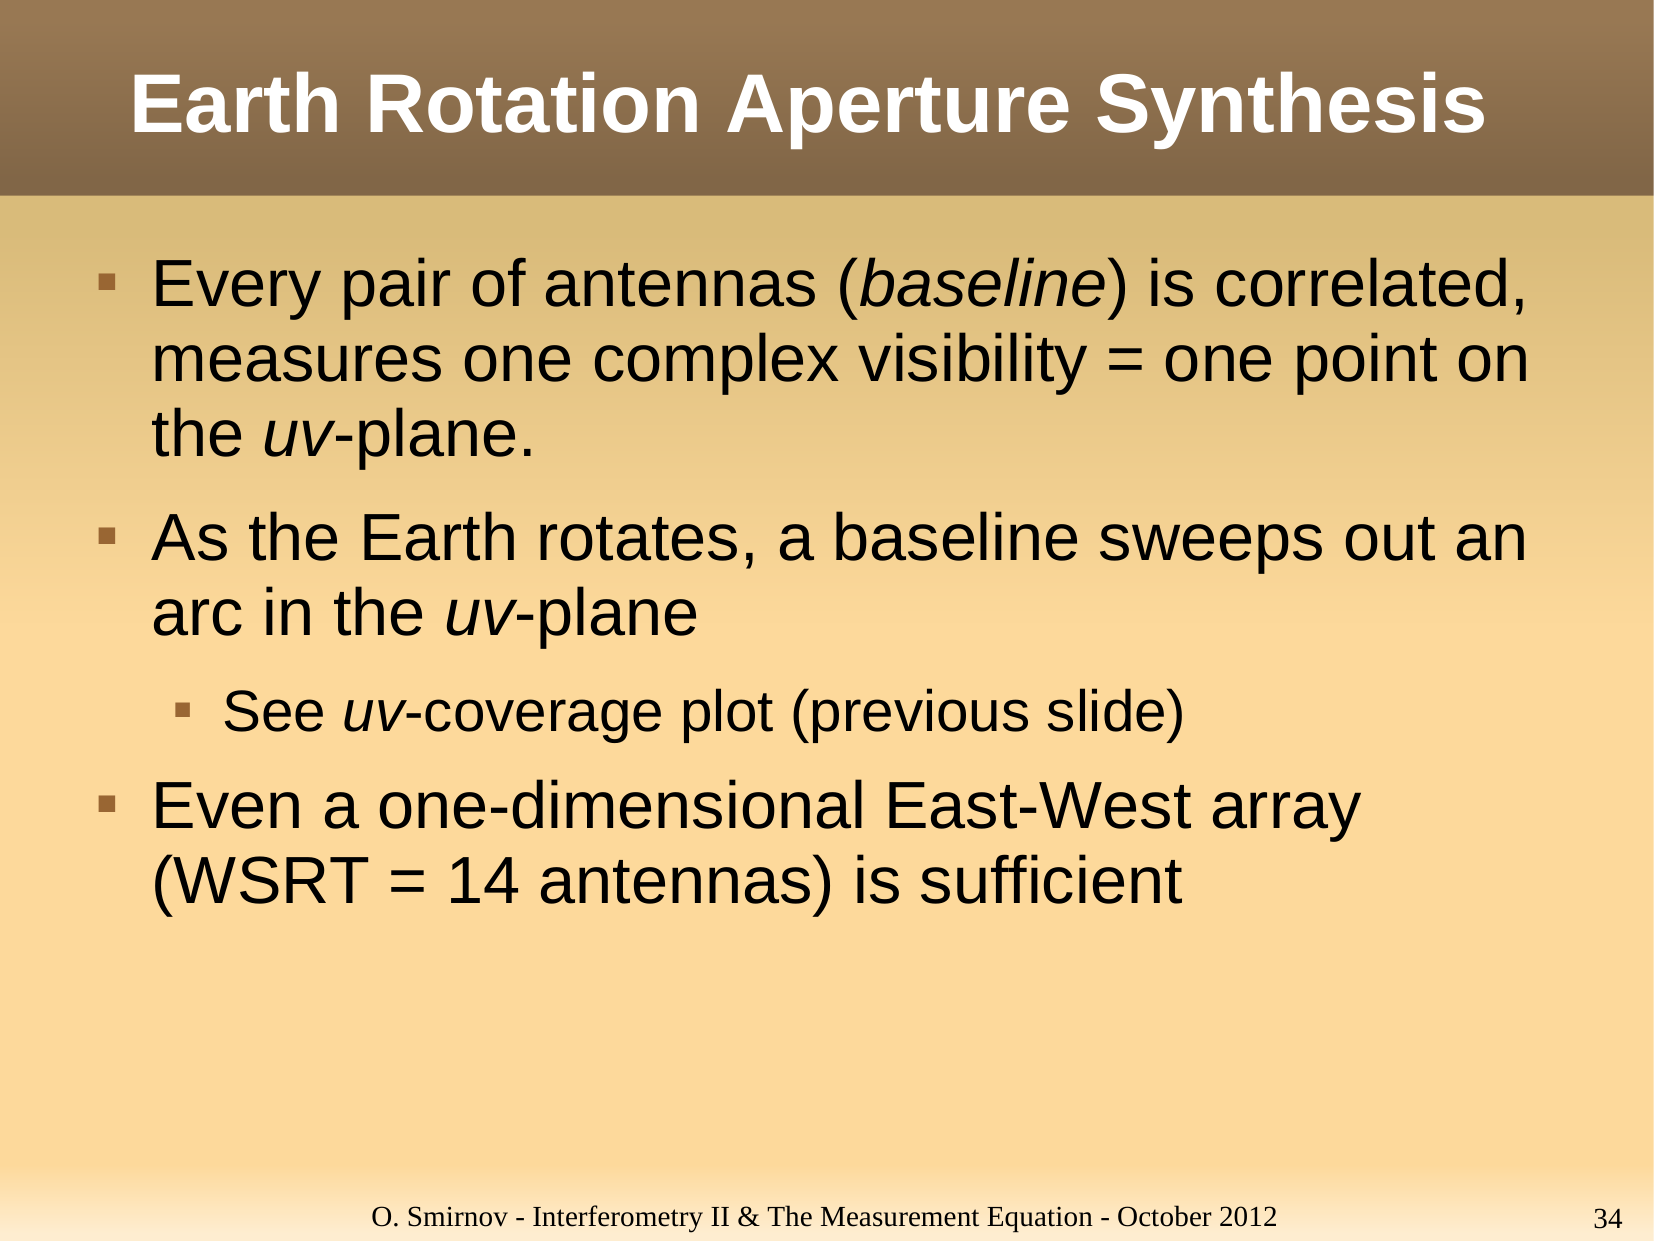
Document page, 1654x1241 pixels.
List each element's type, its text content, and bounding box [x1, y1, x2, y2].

list Every pair of antennas (baseline) is correlated, measures one complex visibility = one point on the uv-plane. As the Earth rotates, a baseline sweeps out an arc in the uv-plane See uv-coverage plot (previous slide) Even a one-dimensional East-West array (WSRT = 14 antennas) is sufficient [80, 246, 1570, 1051]
picture [0, 0, 1654, 1241]
title Earth Rotation Aperture Synthesis [76, 7, 1565, 200]
